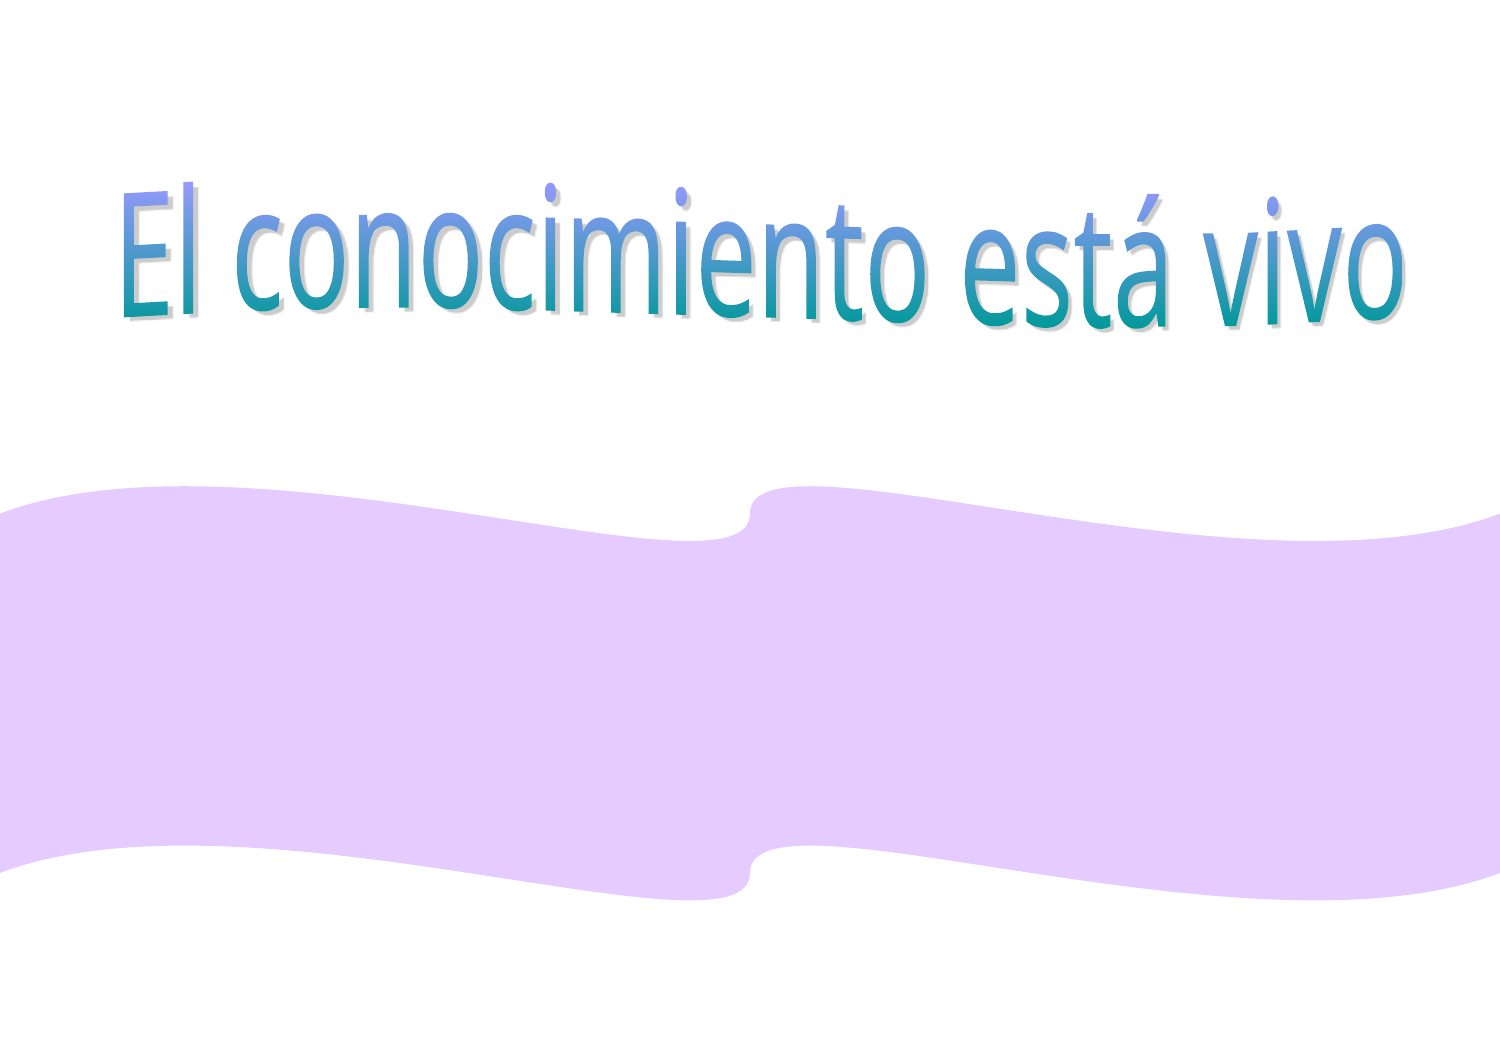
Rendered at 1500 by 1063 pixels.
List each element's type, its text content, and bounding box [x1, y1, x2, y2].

text_box El conocimiento está vivo [289, 213, 344, 311]
text_box El conocimiento está vivo [1117, 232, 1166, 329]
text_box El conocimiento está vivo [236, 214, 280, 312]
text_box El conocimiento está vivo [489, 214, 533, 312]
text_box El conocimiento está vivo [358, 213, 409, 309]
text_box El conocimiento está vivo [123, 190, 168, 318]
text_box El conocimiento está vivo [545, 217, 556, 311]
text_box El conocimiento está vivo [1348, 223, 1403, 321]
text_box El conocimiento está vivo [870, 226, 925, 324]
text_box El conocimiento está vivo [1137, 193, 1160, 222]
text_box El conocimiento está vivo [1202, 232, 1259, 327]
text_box El conocimiento está vivo [964, 229, 1016, 327]
text_box El conocimiento está vivo [1074, 212, 1111, 329]
text_box El conocimiento está vivo [573, 217, 659, 315]
text_box El conocimiento está vivo [676, 221, 686, 315]
text_box El conocimiento está vivo [1026, 231, 1069, 328]
text_box El conocimiento está vivo [1286, 227, 1343, 323]
text_box El conocimiento está vivo [423, 212, 478, 310]
text_box El conocimiento está vivo [1267, 231, 1278, 325]
text_box El conocimiento está vivo [701, 221, 752, 319]
text_box El conocimiento está vivo [826, 205, 862, 322]
text_box El conocimiento está vivo [183, 181, 194, 315]
text_box [0, 486, 1500, 901]
text_box El conocimiento está vivo [766, 223, 816, 320]
